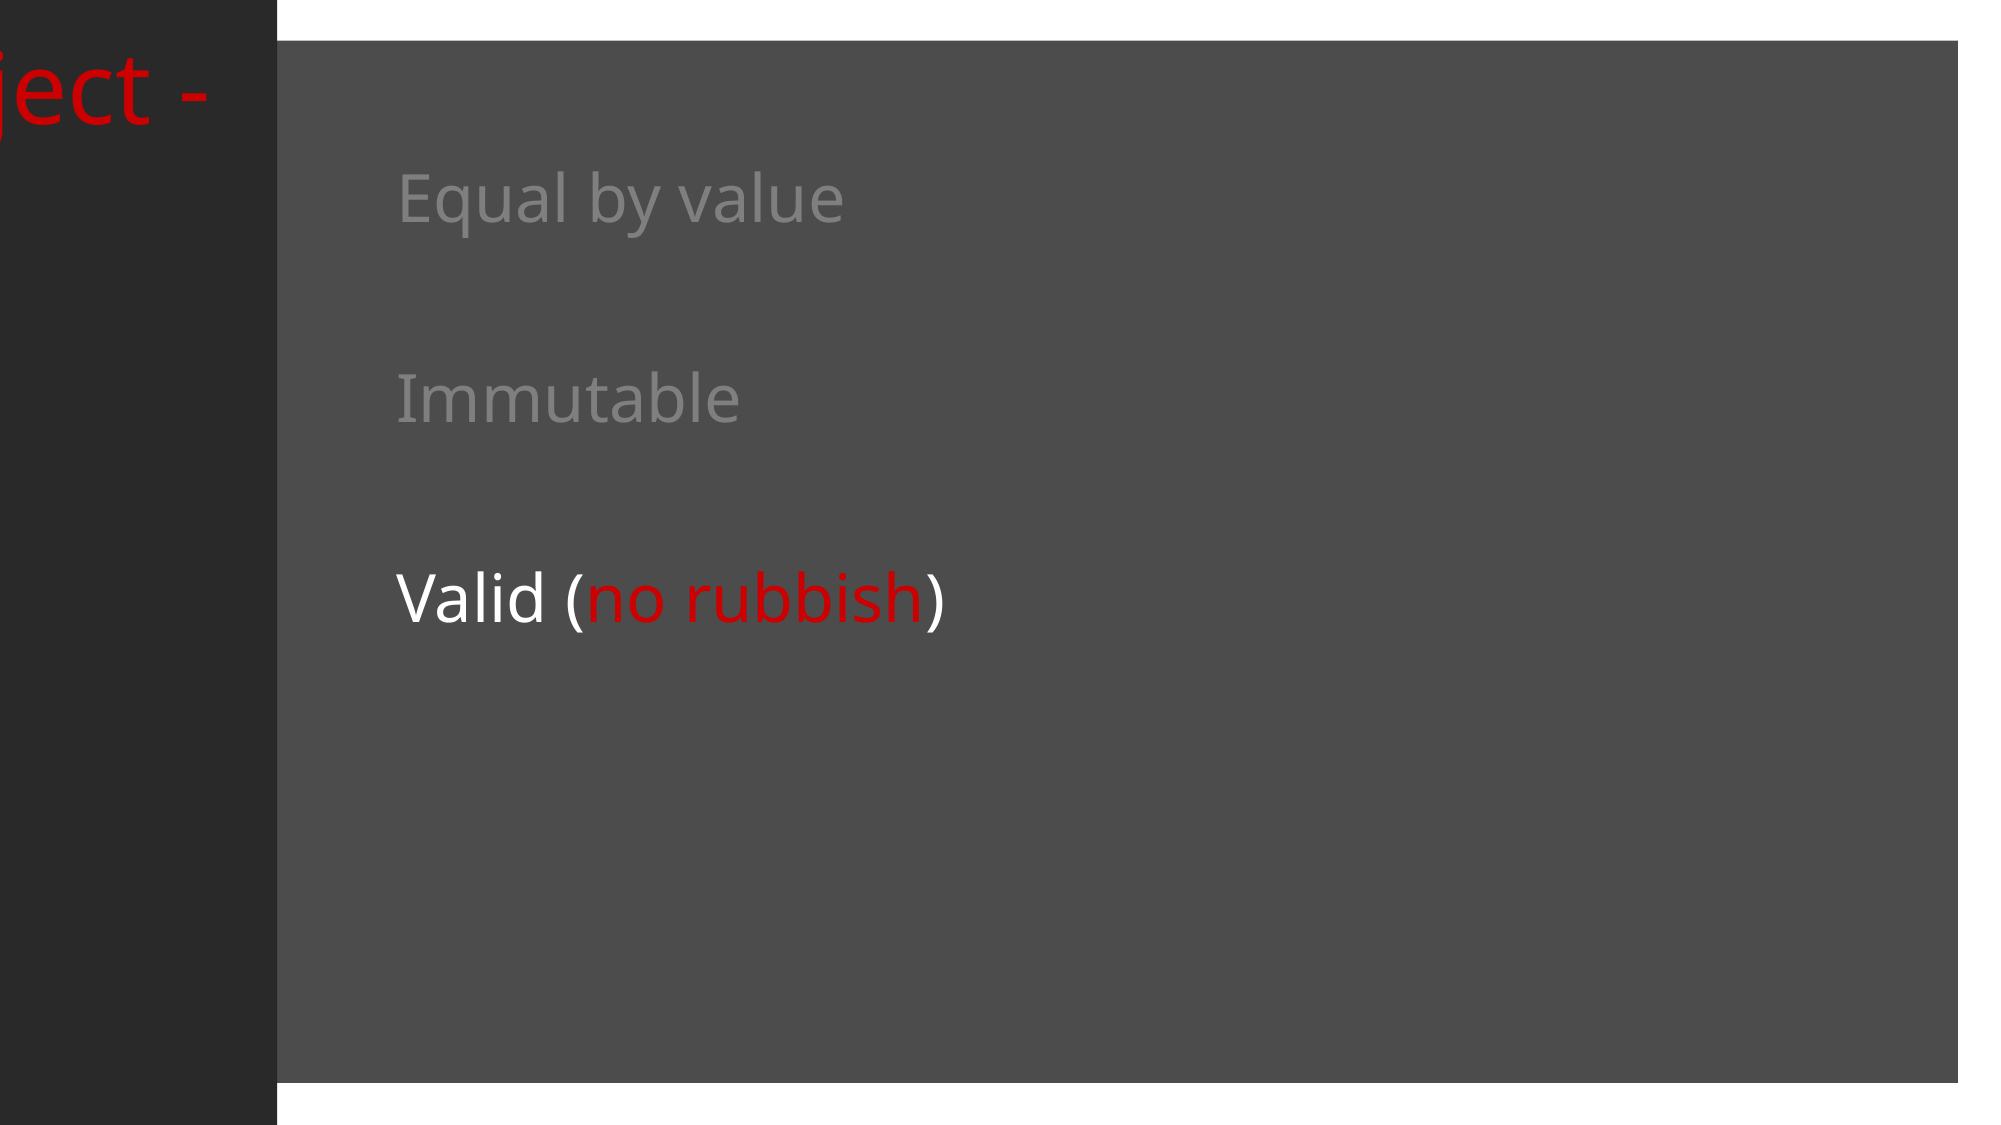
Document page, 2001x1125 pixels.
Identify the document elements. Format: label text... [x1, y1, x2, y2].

text_box [766, 614, 781, 618]
text_box [639, 614, 654, 618]
text_box [0, 0, 1958, 1125]
text_box [807, 614, 822, 618]
text_box [723, 614, 738, 618]
text_box [443, 614, 458, 618]
text_box ----- single value object - [74, 17, 226, 1115]
text_box [518, 614, 533, 618]
text_box Equal by value Immutable Valid (no rubbish) [381, 28, 1660, 614]
